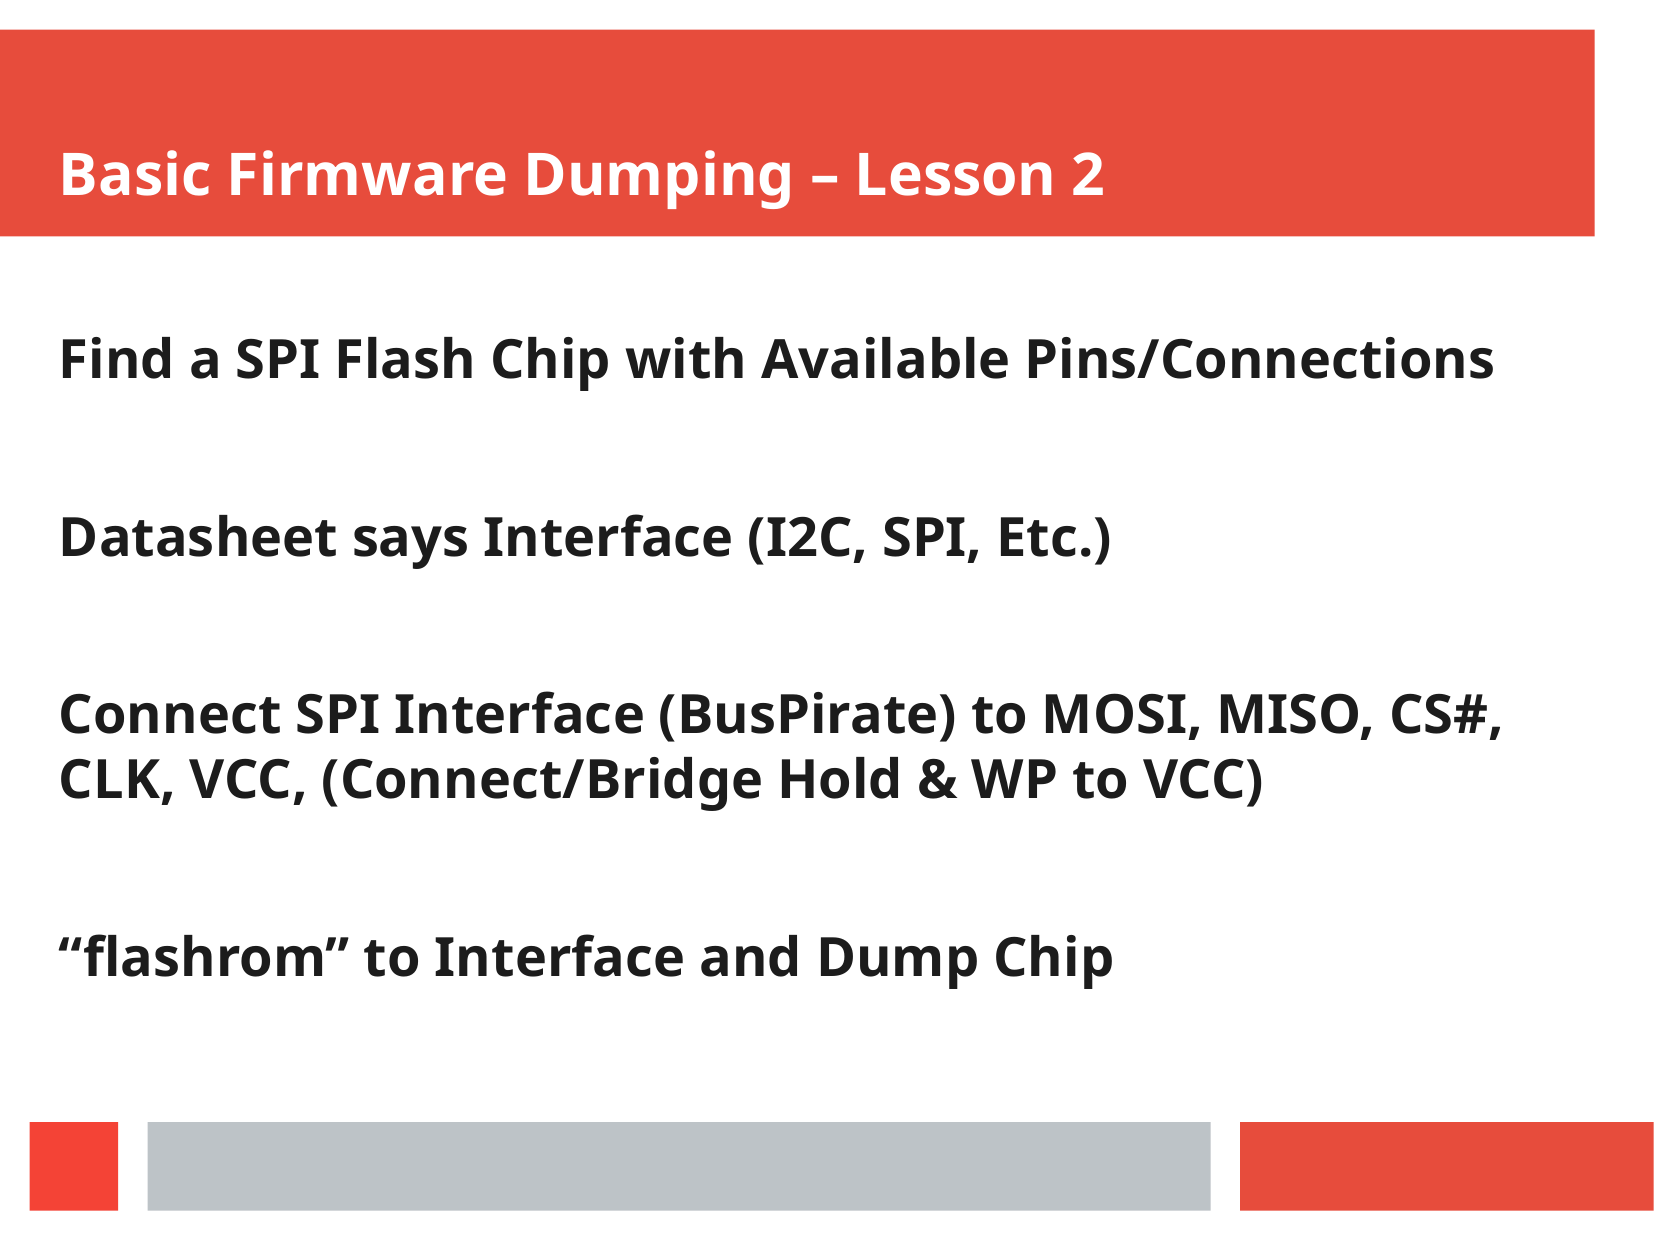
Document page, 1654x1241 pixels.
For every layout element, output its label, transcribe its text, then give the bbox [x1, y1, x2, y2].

text_box Basic Firmware Dumping – Lesson 2 [59, 59, 1595, 207]
text_box Find a SPI Flash Chip with Available Pins/Connections Datasheet says Interface (I2C, SPI, Etc.) Connect SPI Interface (BusPirate) to MOSI, MISO, CS#, CLK, VCC, (Connect/Bridge Hold & WP to VCC) “flashrom” to Interface and Dump Chip [59, 324, 1565, 1093]
